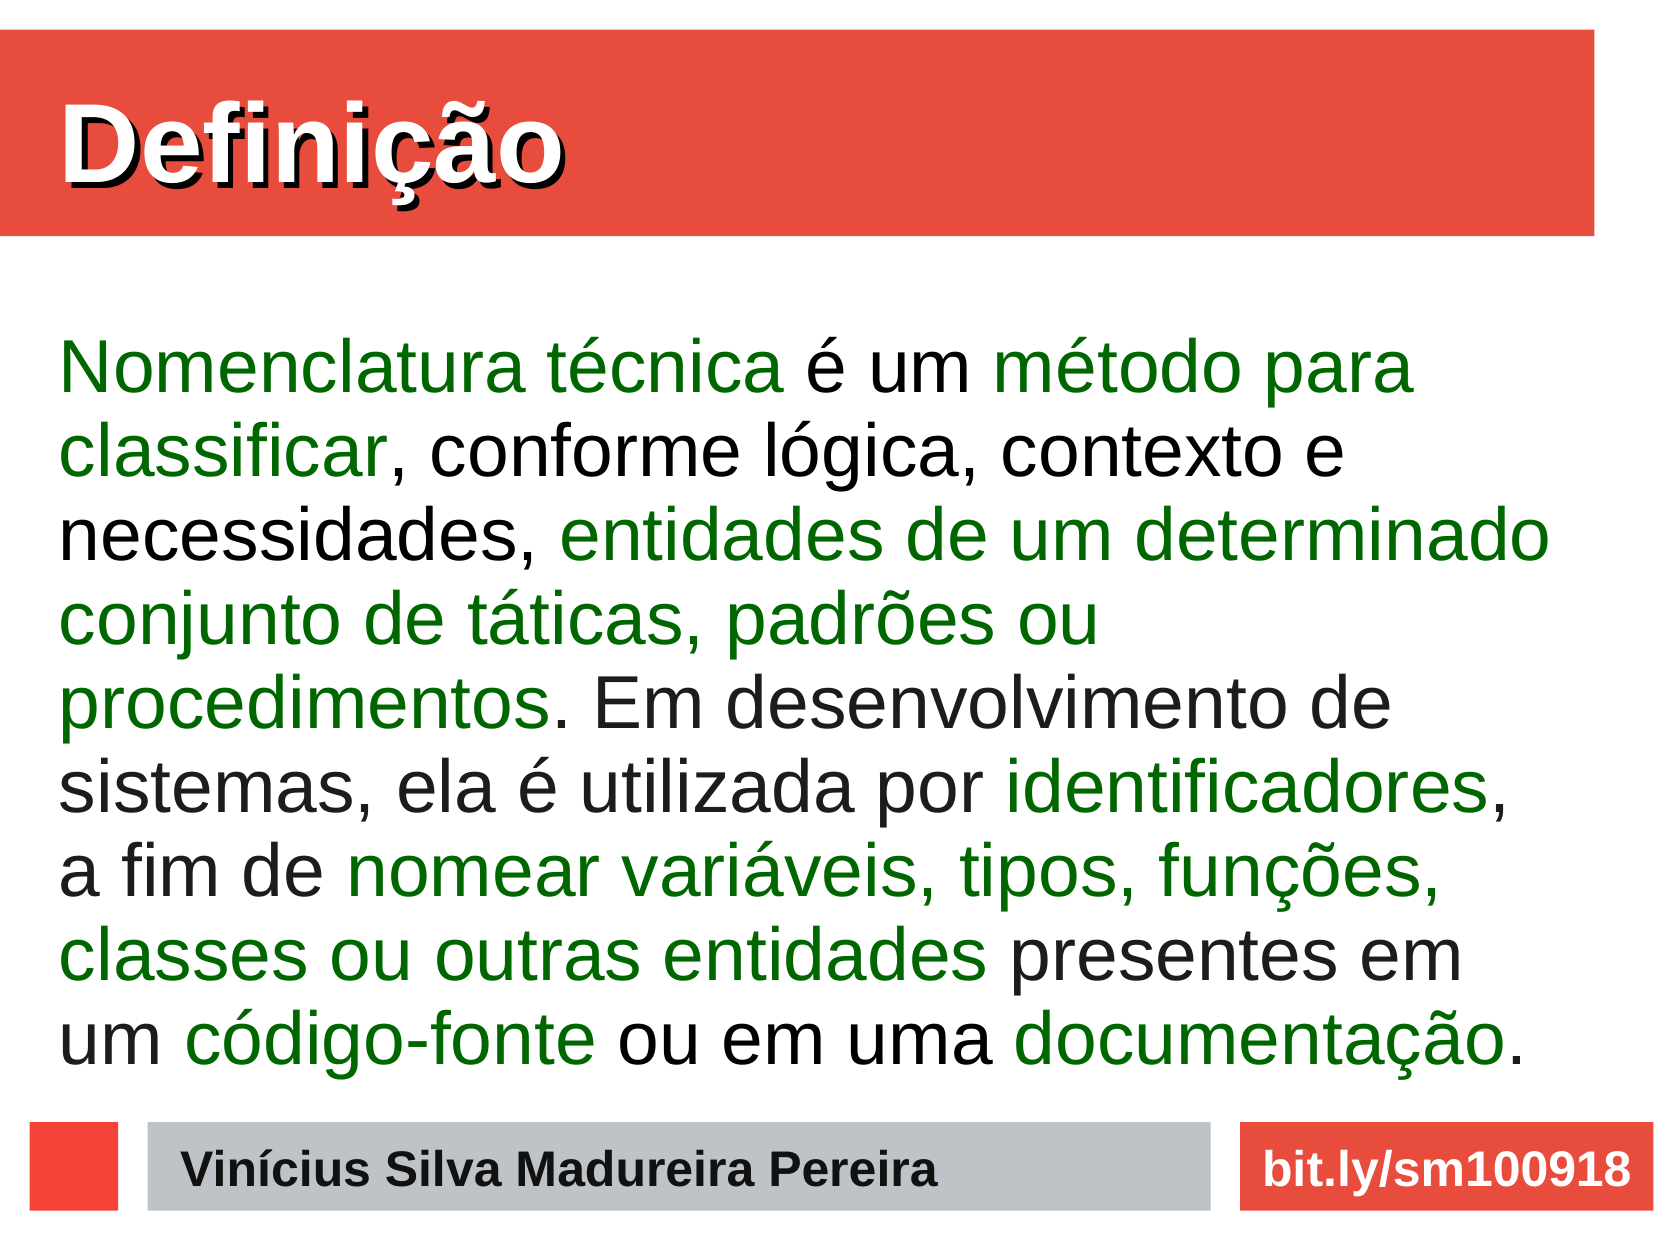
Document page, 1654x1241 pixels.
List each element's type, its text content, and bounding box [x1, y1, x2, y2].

list Nomenclatura técnica é um método para classificar, conforme lógica, contexto e necessidades, entidades de um determinado conjunto de táticas, padrões ou procedimentos. Em desenvolvimento de sistemas, ela é utilizada por identificadores, a fim de nomear variáveis, tipos, funções, classes ou outras entidades presentes em um código-fonte ou em uma documentação. [59, 324, 1565, 1093]
title Definição [59, 59, 1595, 207]
text_box bit.ly/sm100918 [1228, 1133, 1654, 1205]
text_box Vinícius Silva Madureira Pereira [165, 1133, 1170, 1205]
